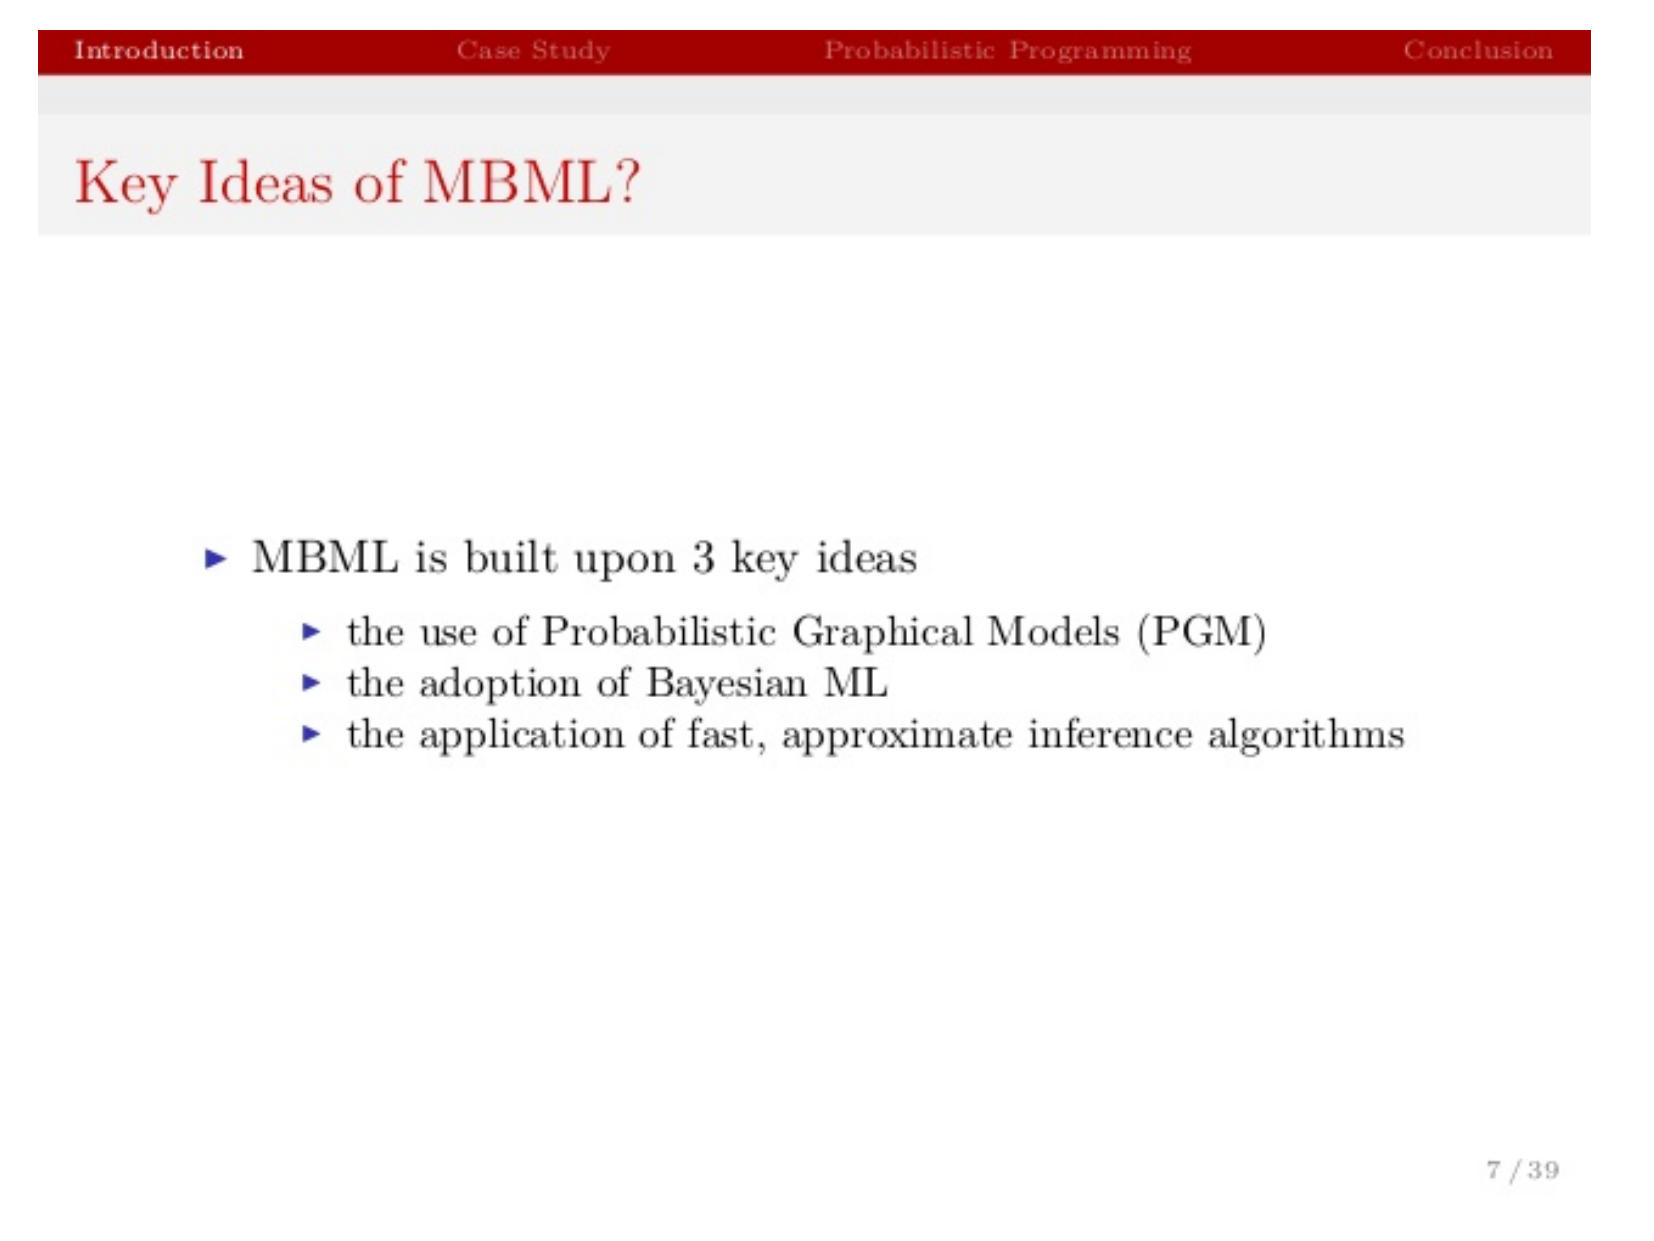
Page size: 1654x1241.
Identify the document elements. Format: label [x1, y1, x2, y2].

picture [38, 30, 1591, 1196]
